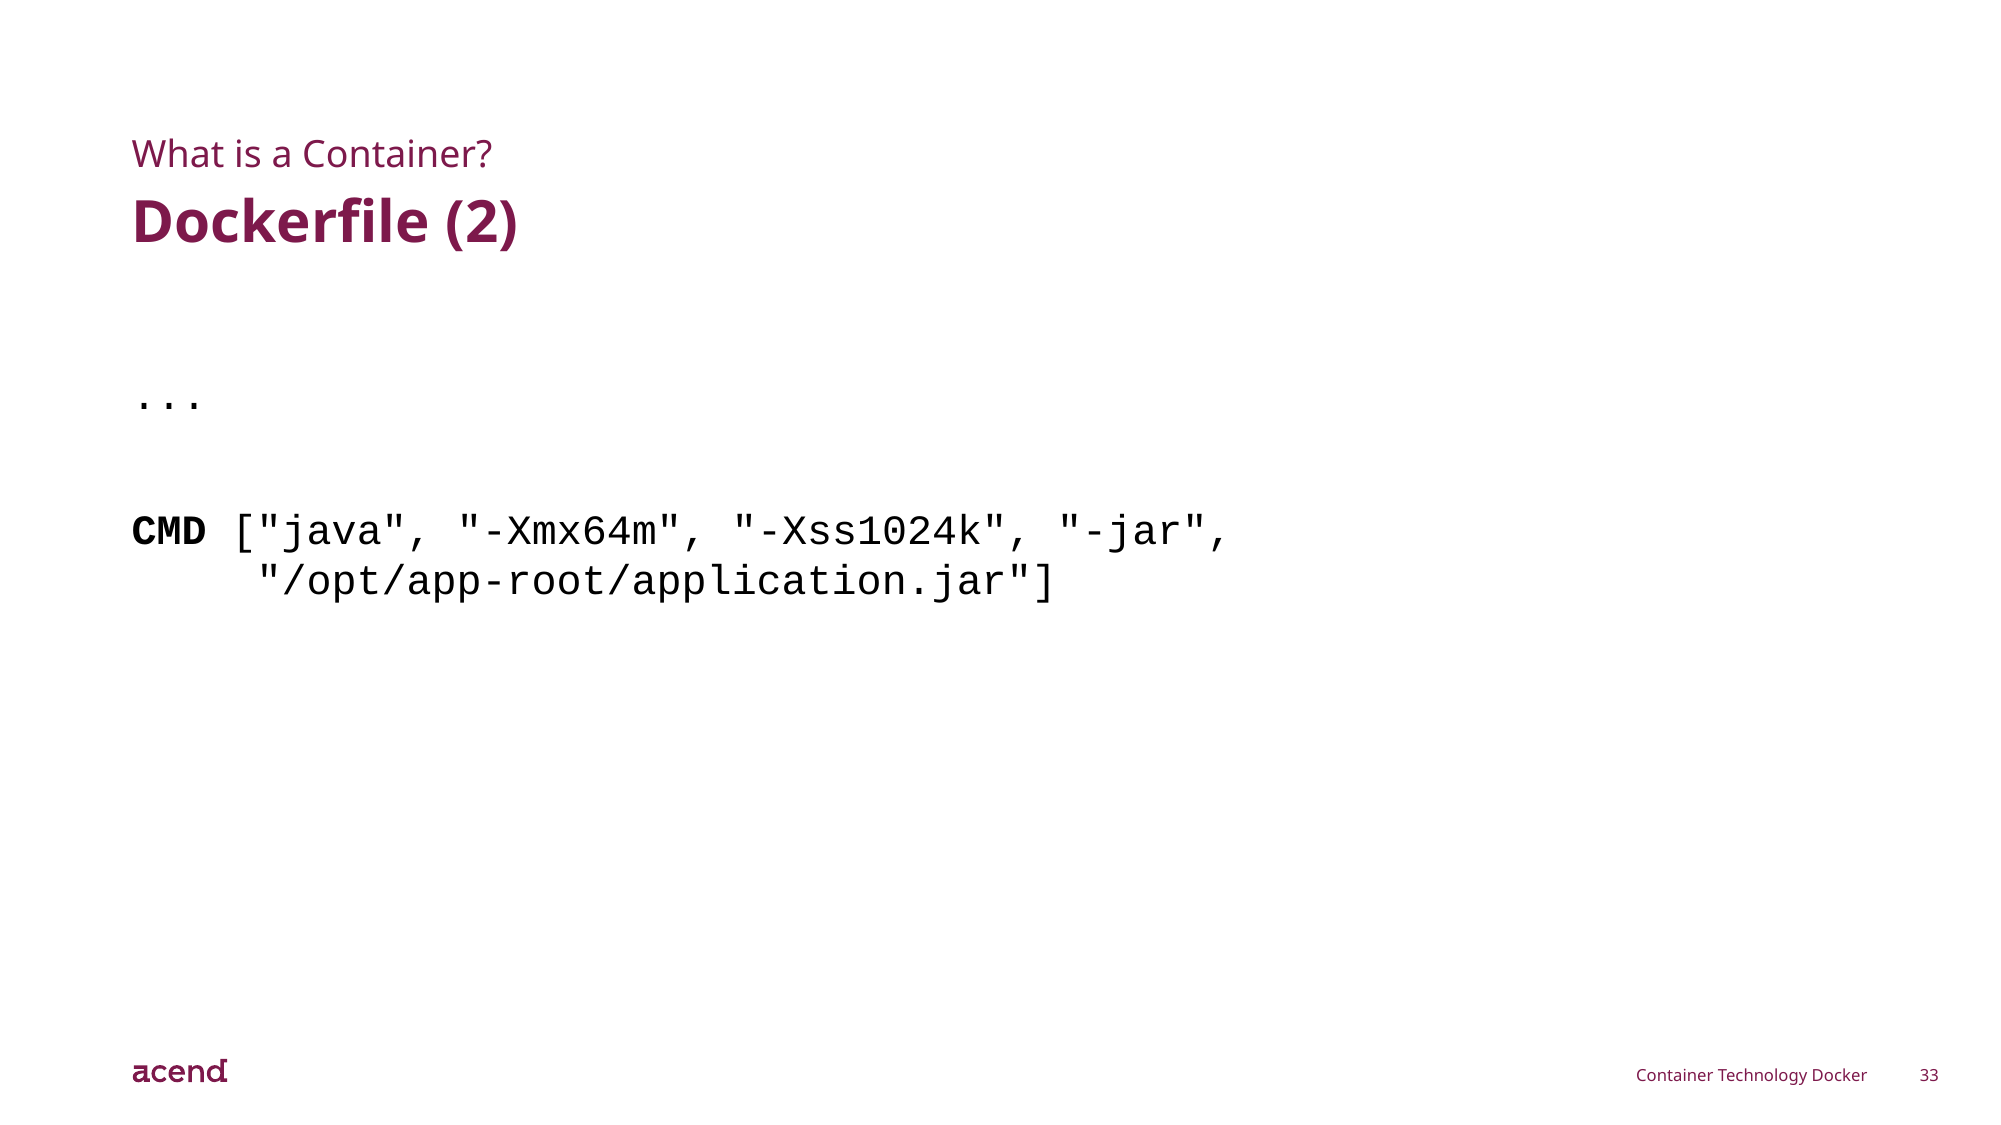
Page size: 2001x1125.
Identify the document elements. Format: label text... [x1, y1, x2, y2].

list ... CMD ["java", "-Xmx64m", "-Xss1024k", "-jar", "/opt/app-root/application.jar"] [131, 367, 1869, 1006]
list What is a Container? [131, 125, 1869, 184]
title Dockerfile (2) [131, 184, 1869, 303]
